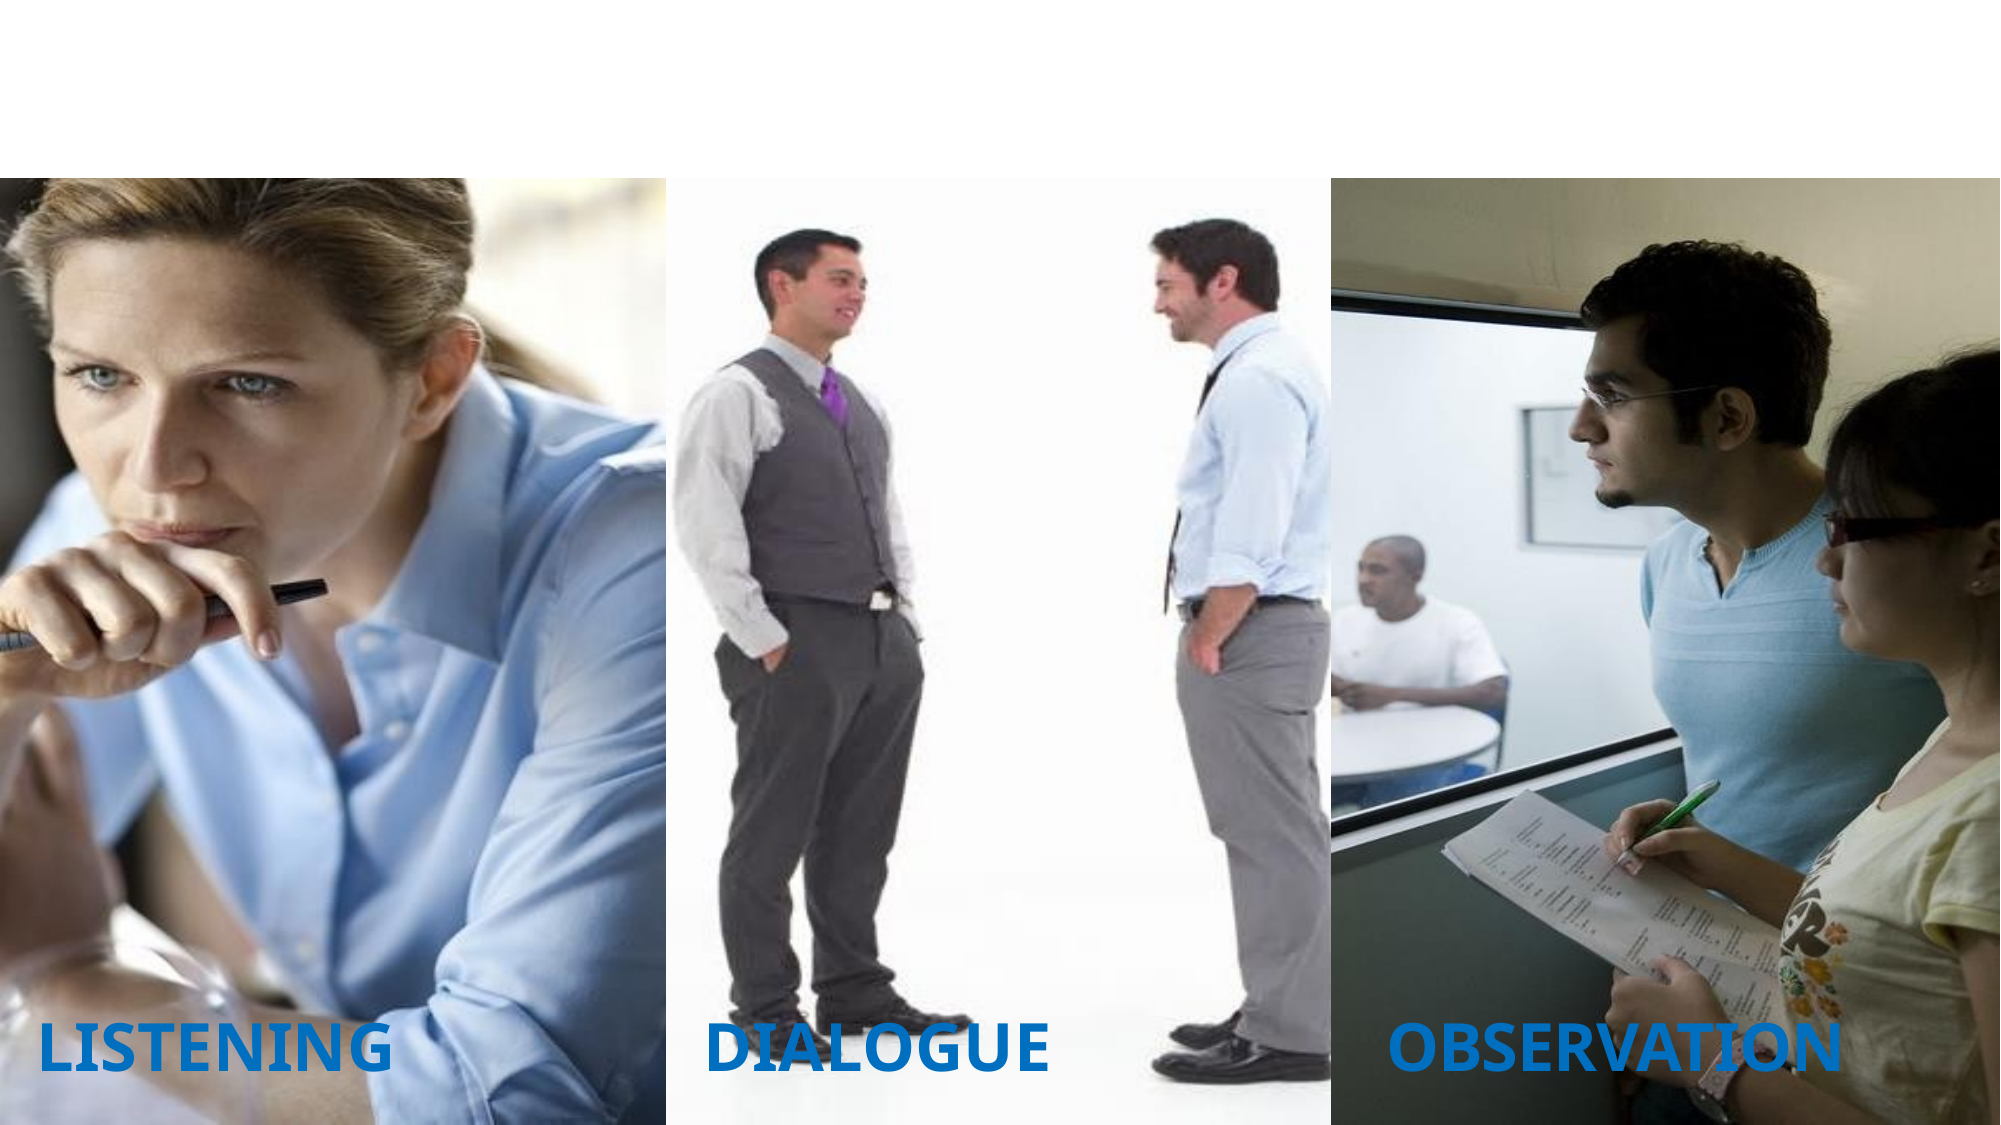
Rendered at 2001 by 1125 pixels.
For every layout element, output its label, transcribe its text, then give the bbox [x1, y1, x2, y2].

text_box LISTENING [33, 1002, 408, 1086]
text_box DIALOGUE [700, 1002, 1063, 1086]
text_box OBSERVATION [1383, 1002, 1877, 1086]
picture [0, 178, 2000, 1125]
